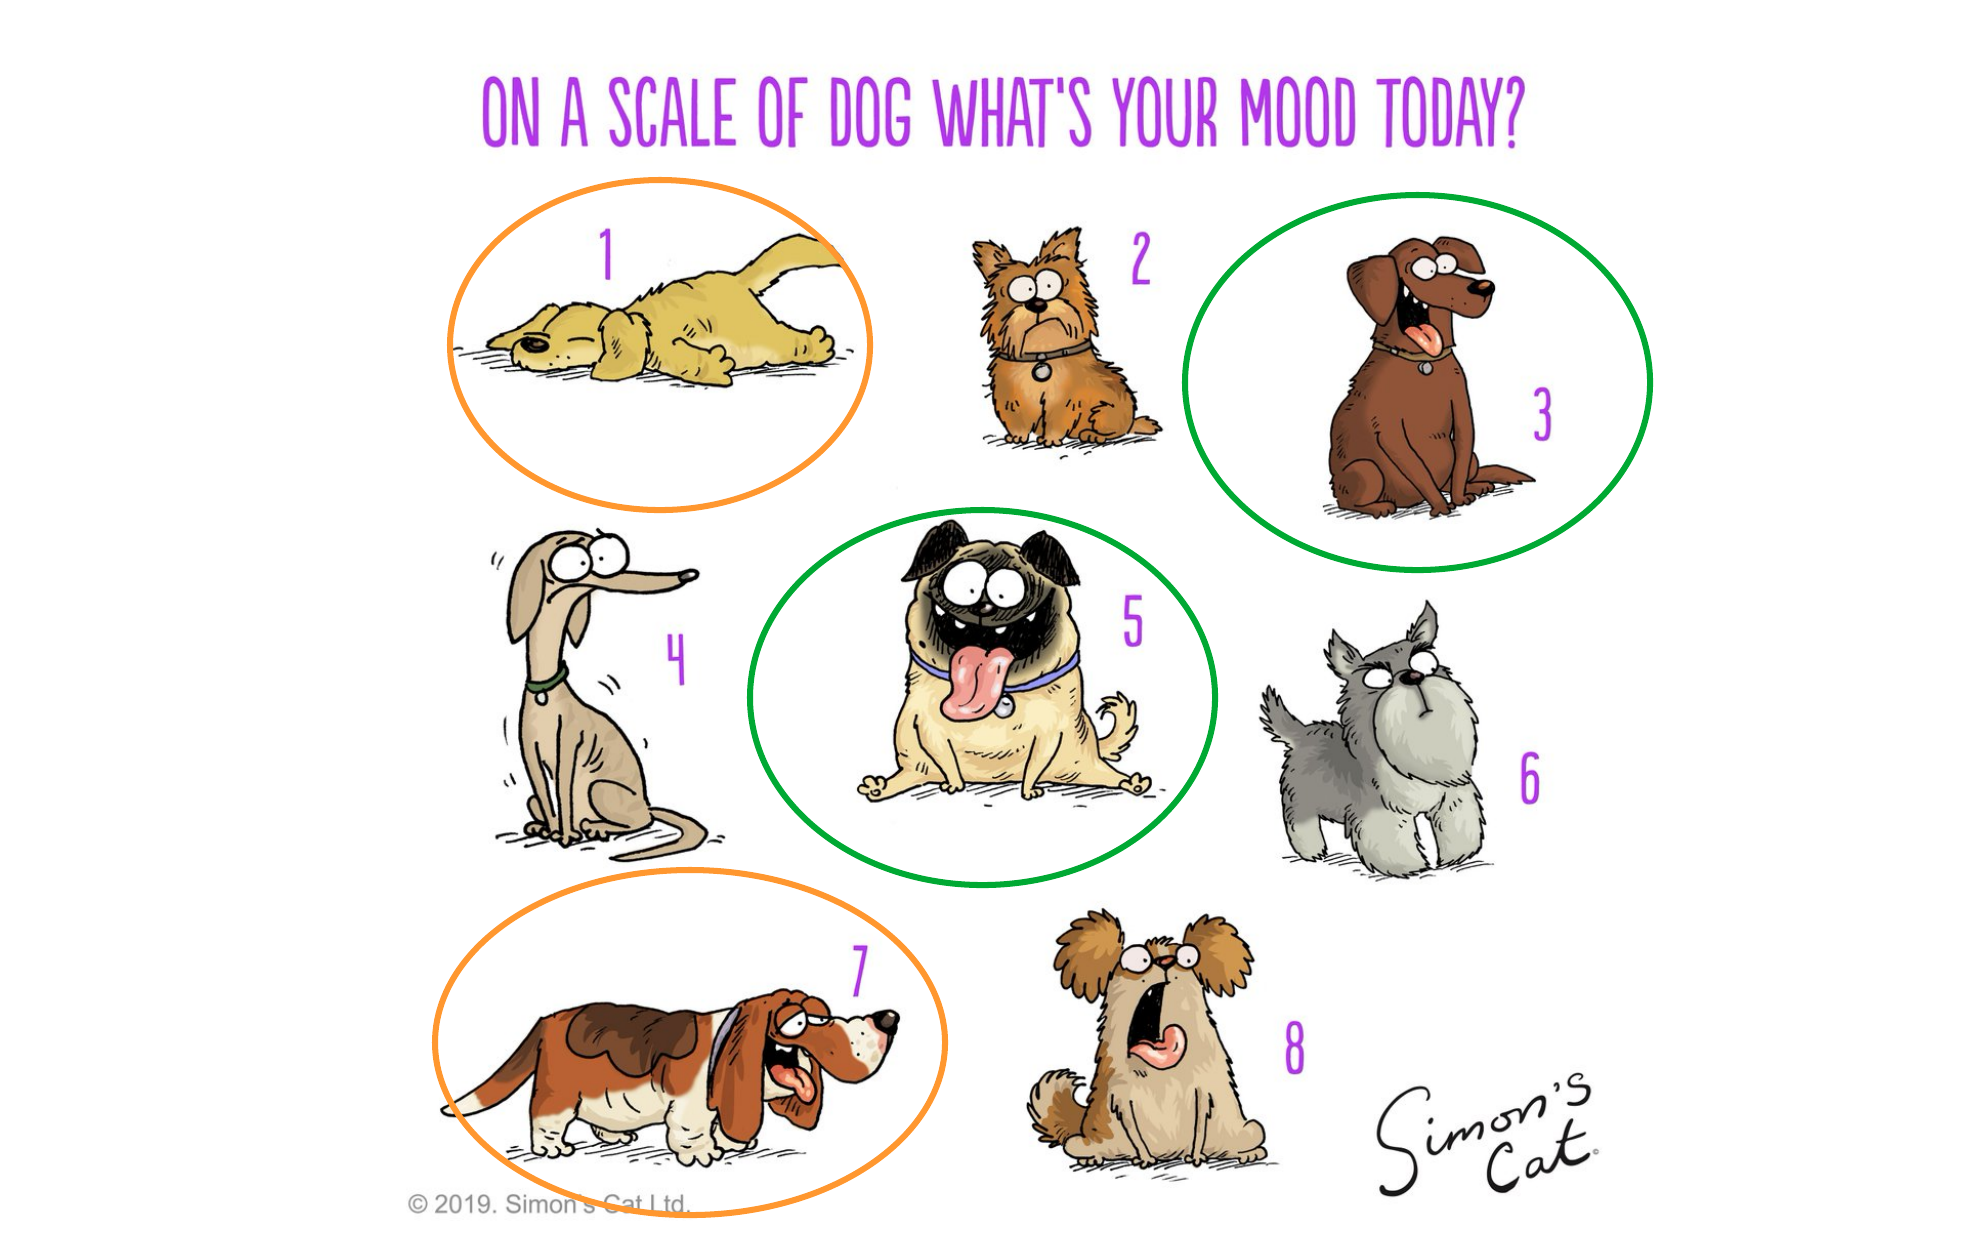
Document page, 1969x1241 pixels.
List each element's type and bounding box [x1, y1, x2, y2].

picture [1189, 199, 1619, 567]
picture [390, 0, 1619, 1229]
